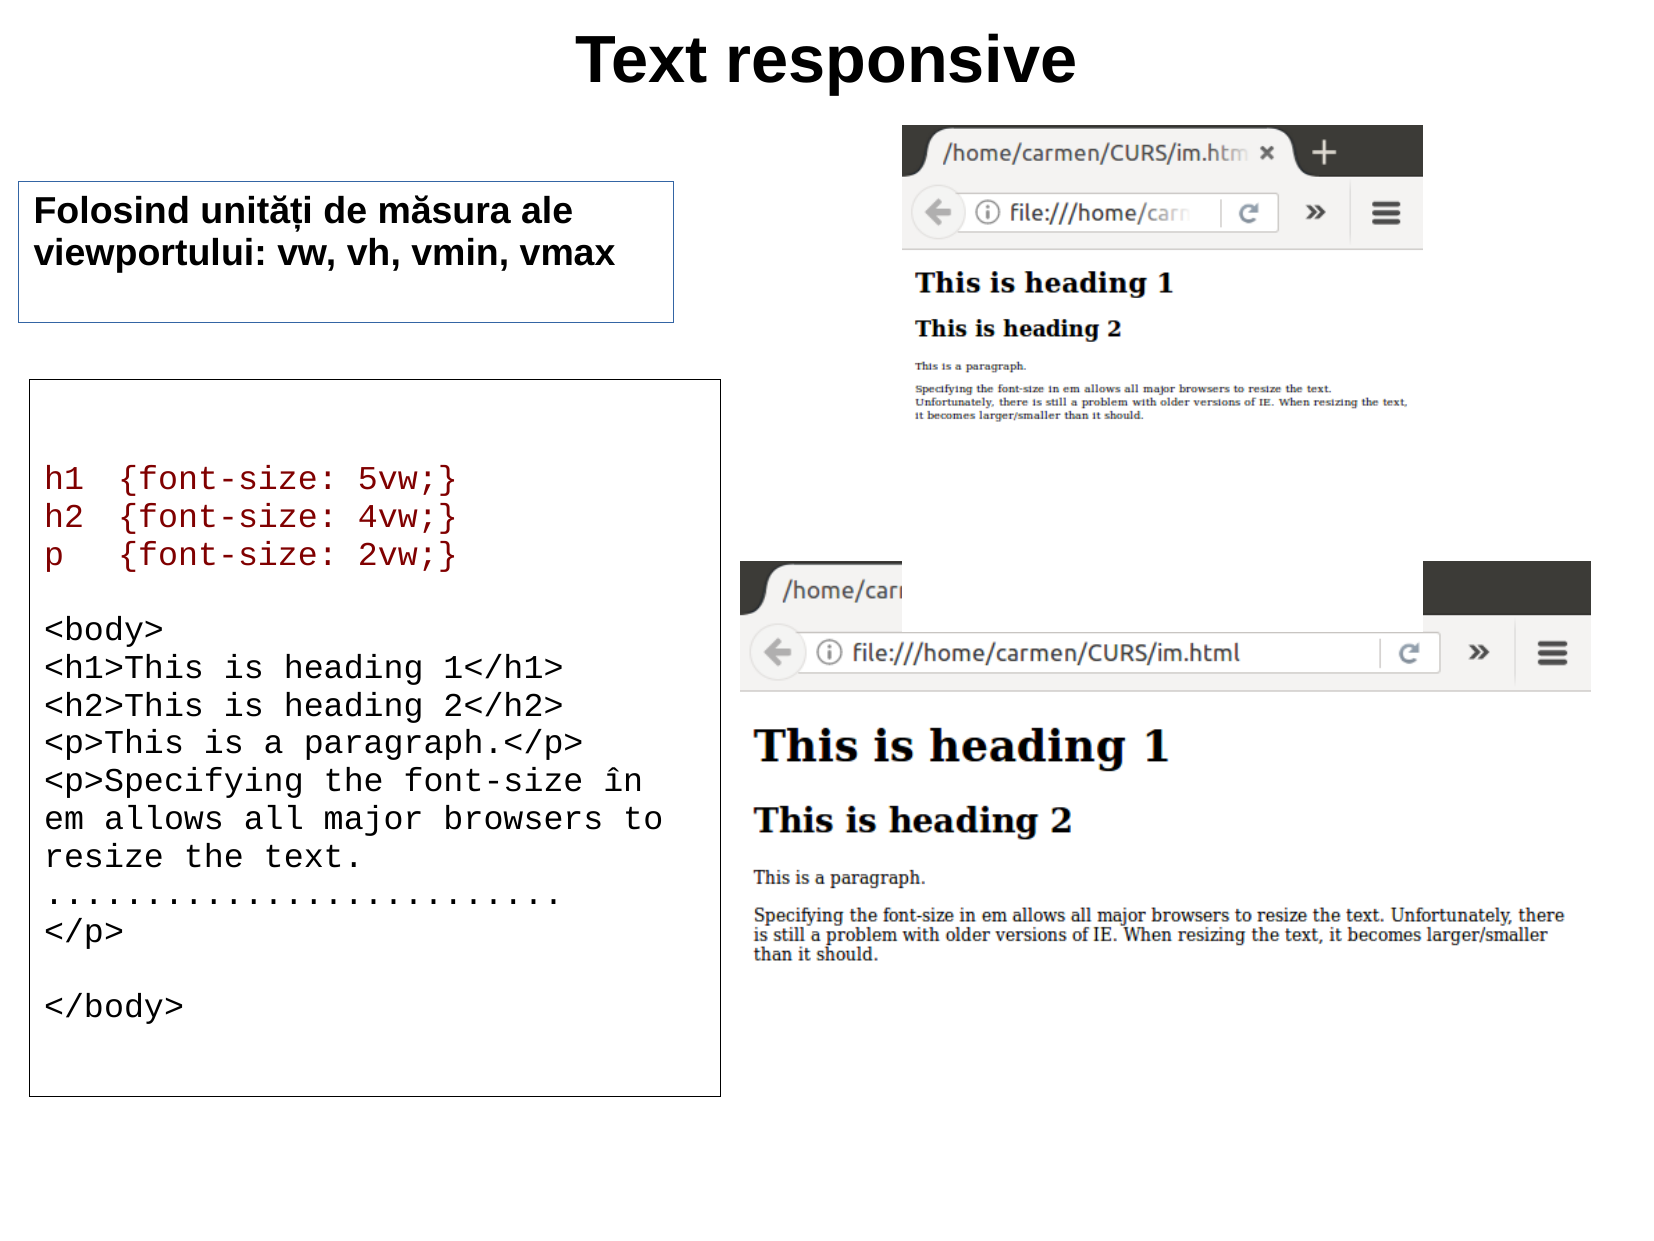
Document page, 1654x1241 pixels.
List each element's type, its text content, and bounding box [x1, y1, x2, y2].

text_box Folosind unități de măsura ale viewportului: vw, vh, vmin, vmax [18, 181, 674, 323]
text_box h1 {font-size: 5vw;} h2 {font-size: 4vw;} p {font-size: 2vw;} <body> <h1>This is heading 1</h1> <h2>This is heading 2</h2> <p>This is a paragraph.</p> <p>Specifying the font-size în em allows all major browsers to resize the text. .......................... </p> </body> [29, 379, 721, 1097]
title Text responsive [82, 21, 1571, 97]
picture [740, 125, 1591, 1164]
